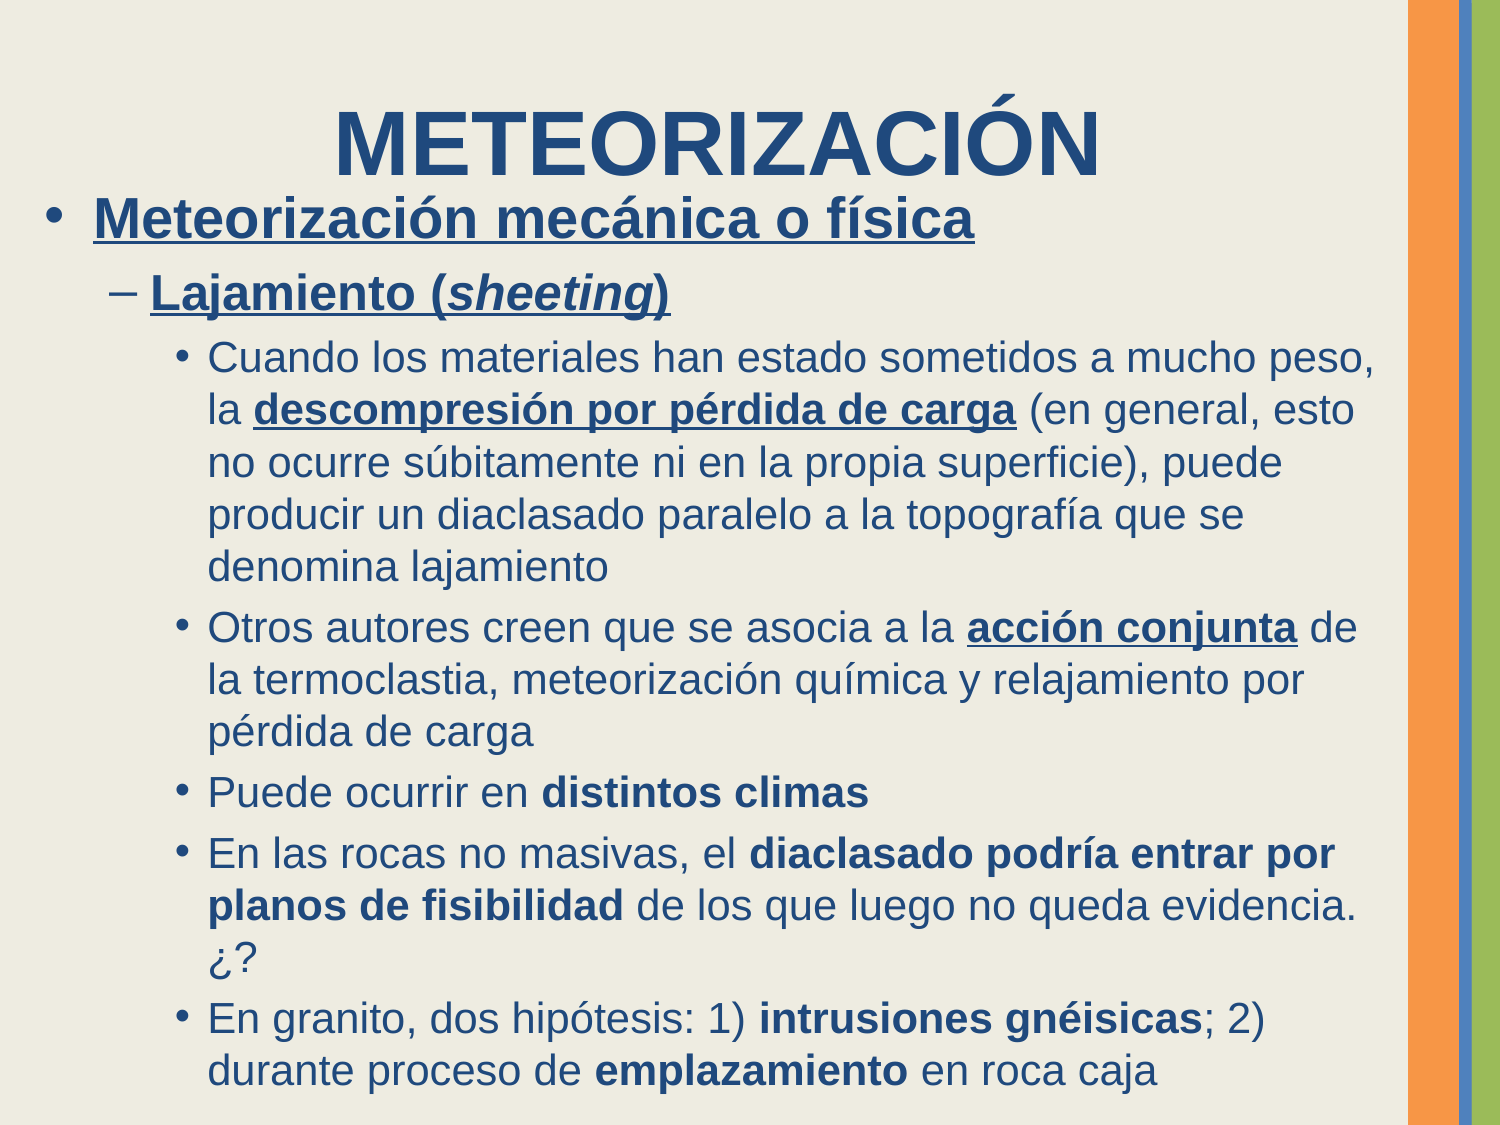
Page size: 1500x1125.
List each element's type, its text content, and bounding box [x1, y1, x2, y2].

list Meteorización mecánica o física Lajamiento (sheeting) Cuando los materiales han estado sometidos a mucho peso, la descompresión por pérdida de carga (en general, esto no ocurre súbitamente ni en la propia superficie), puede producir un diaclasado paralelo a la topografía que se denomina lajamiento Otros autores creen que se asocia a la acción conjunta de la termoclastia, meteorización química y relajamiento por pérdida de carga Puede ocurrir en distintos climas En las rocas no masivas, el diaclasado podría entrar por planos de fisibilidad de los que luego no queda evidencia. ¿? En granito, dos hipótesis: 1) intrusiones gnéisicas; 2) durante proceso de emplazamiento en roca caja [29, 172, 1408, 1102]
title meteorización [29, 45, 1408, 172]
